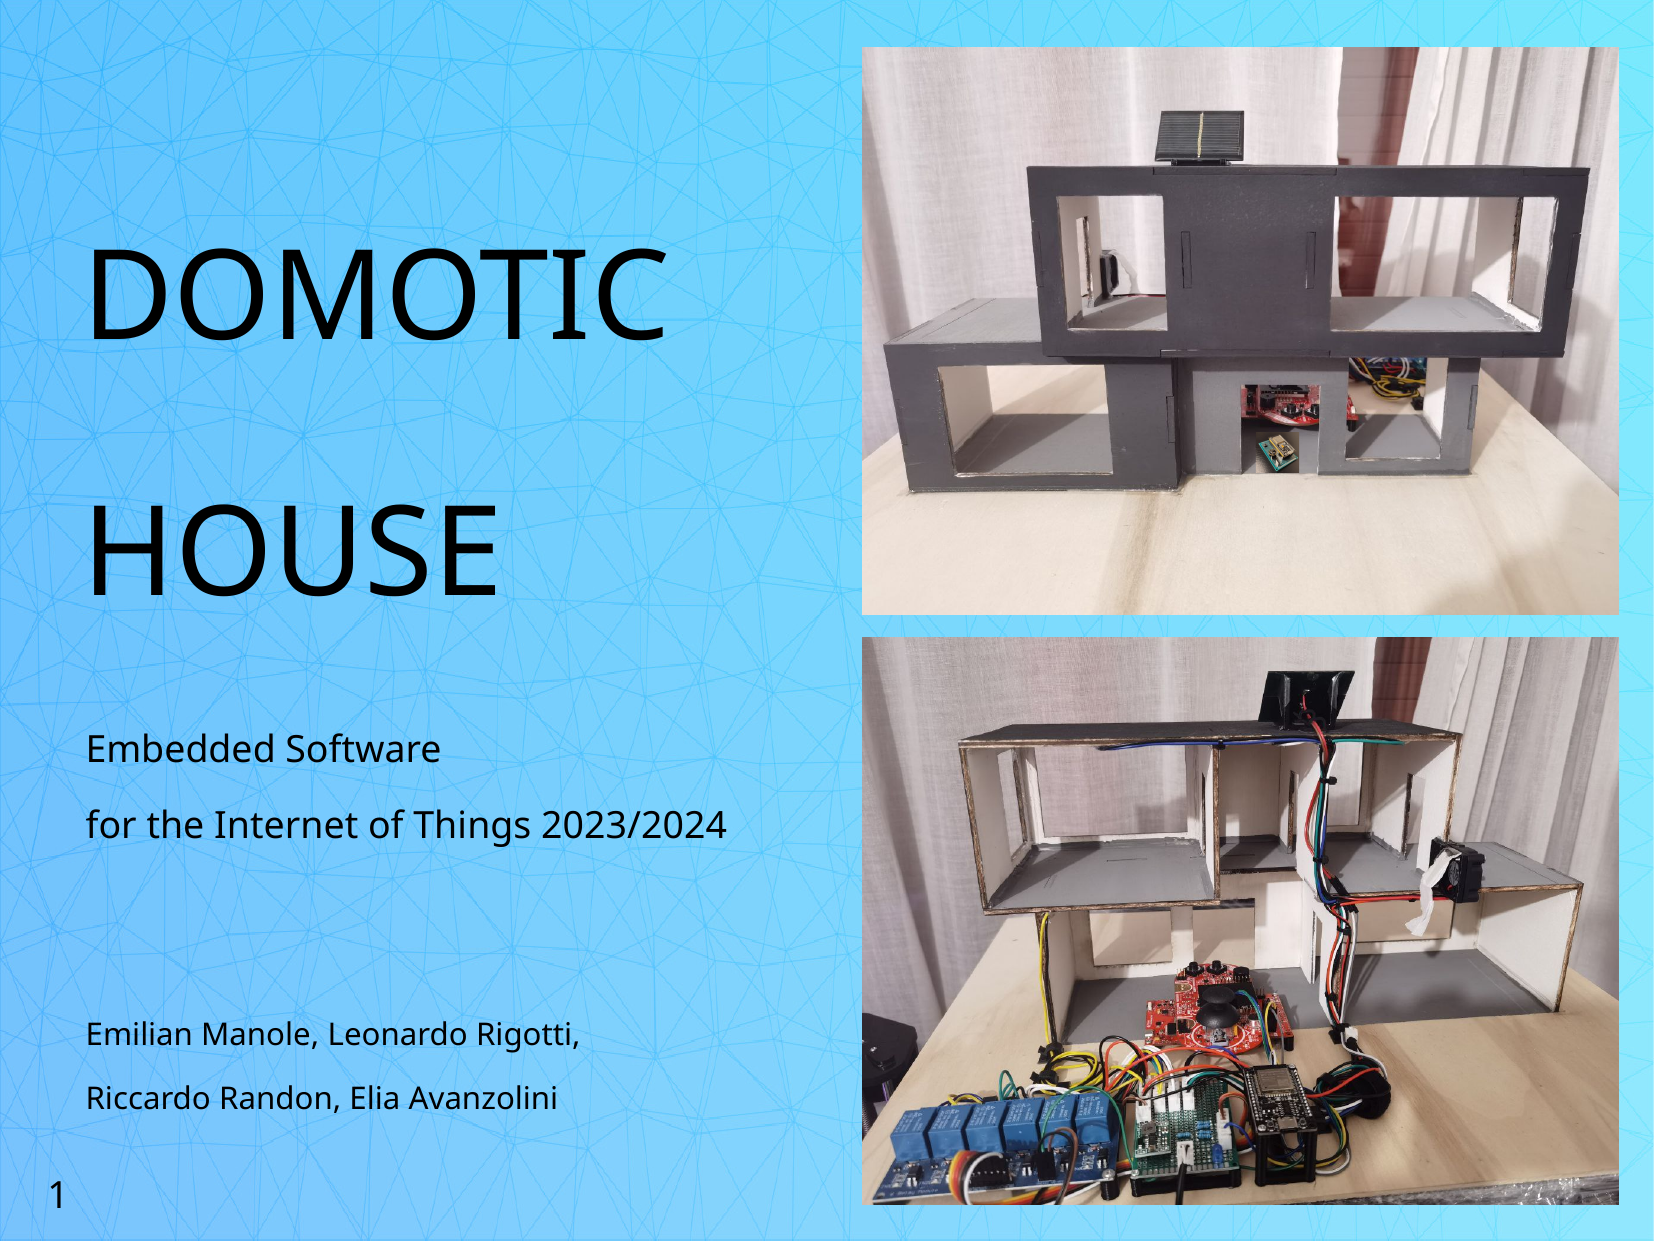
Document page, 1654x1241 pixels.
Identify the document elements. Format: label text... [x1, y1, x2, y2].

picture [0, 0, 1654, 1241]
text_box <number> [32, 1161, 662, 1217]
text_box Embedded Software for the Internet of Things 2023/2024 Emilian Manole, Leonardo Rigotti, Riccardo Randon, Elia Avanzolini [70, 638, 685, 1063]
title DOMOTIC HOUSE [82, 188, 792, 565]
